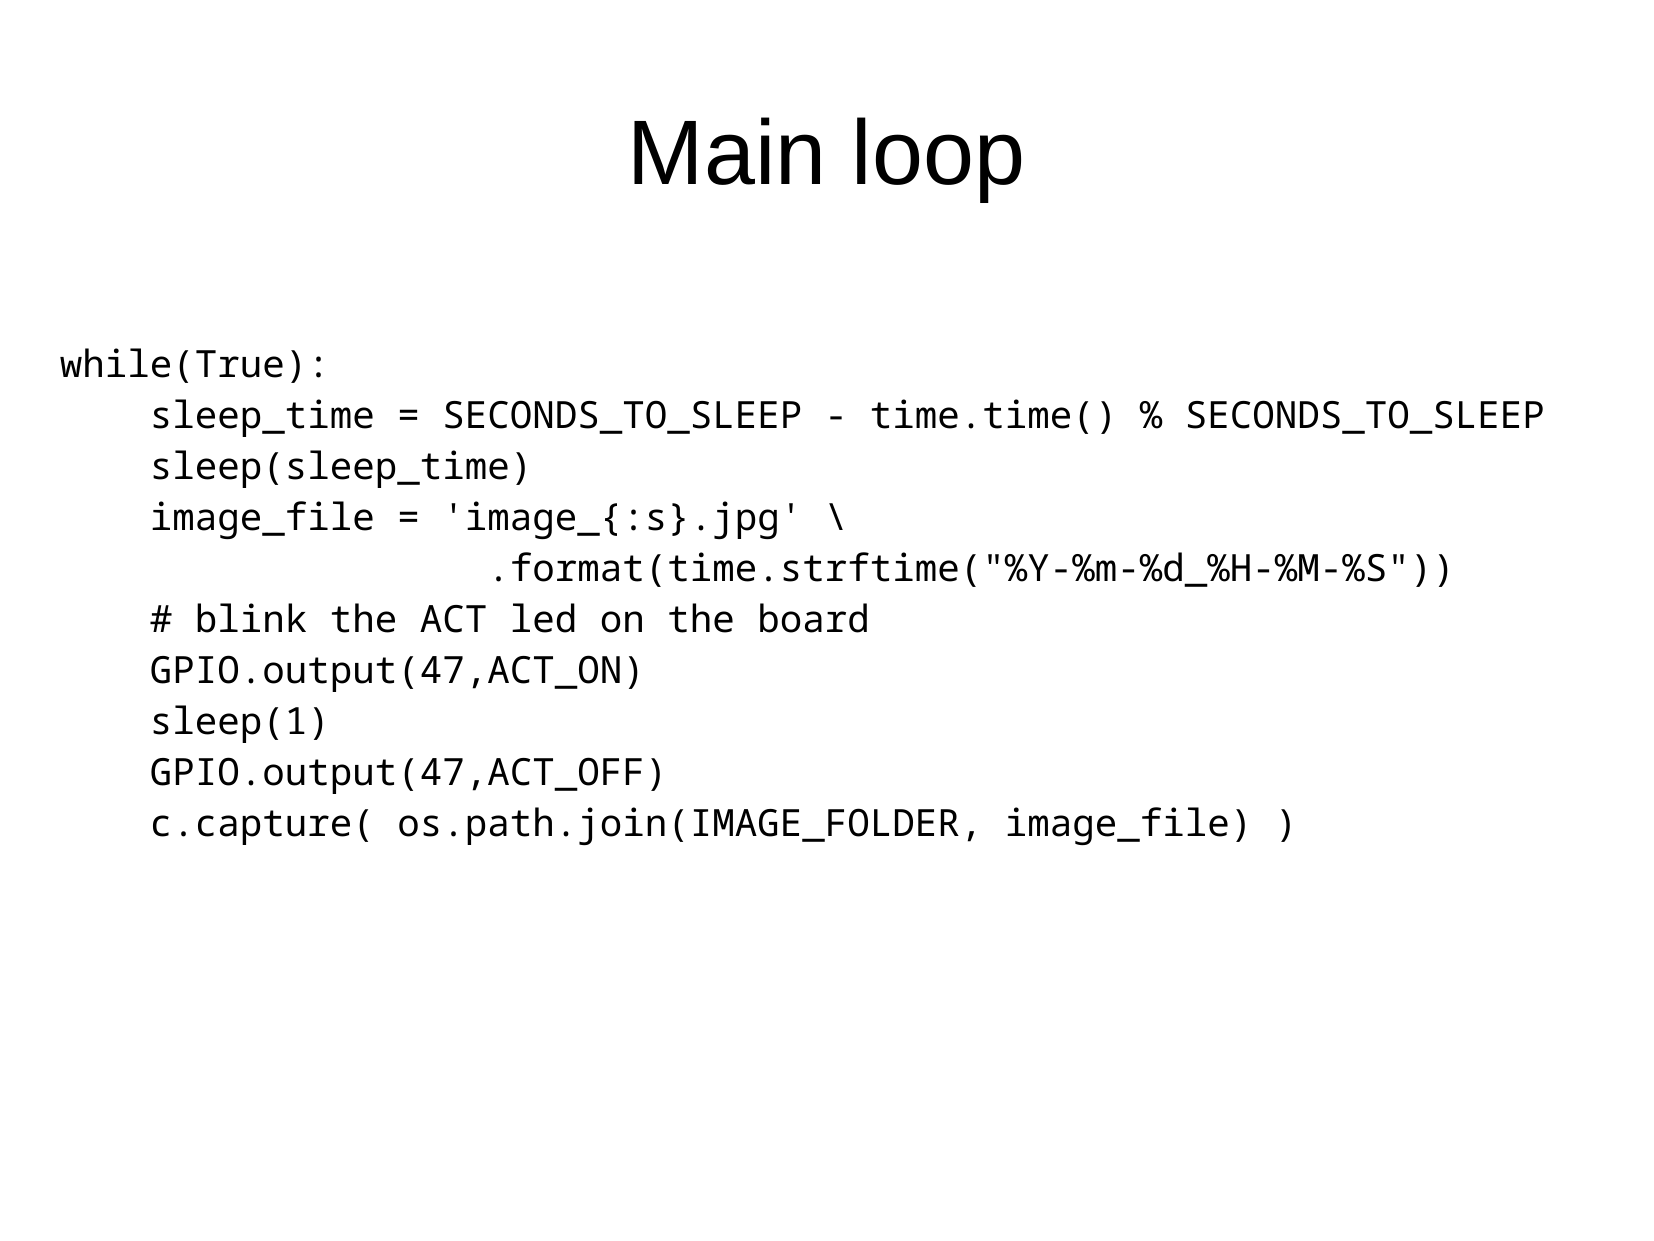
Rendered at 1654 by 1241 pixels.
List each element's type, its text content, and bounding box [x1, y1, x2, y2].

title Main loop [82, 49, 1571, 257]
text_box while(True): sleep_time = SECONDS_TO_SLEEP - time.time() % SECONDS_TO_SLEEP sleep(sleep_time) image_file = 'image_{:s}.jpg' \ .format(time.strftime("%Y-%m-%d_%H-%M-%S")) # blink the ACT led on the board GPIO.output(47,ACT_ON) sleep(1) GPIO.output(47,ACT_OFF) c.capture( os.path.join(IMAGE_FOLDER, image_file) ) [45, 330, 1606, 781]
